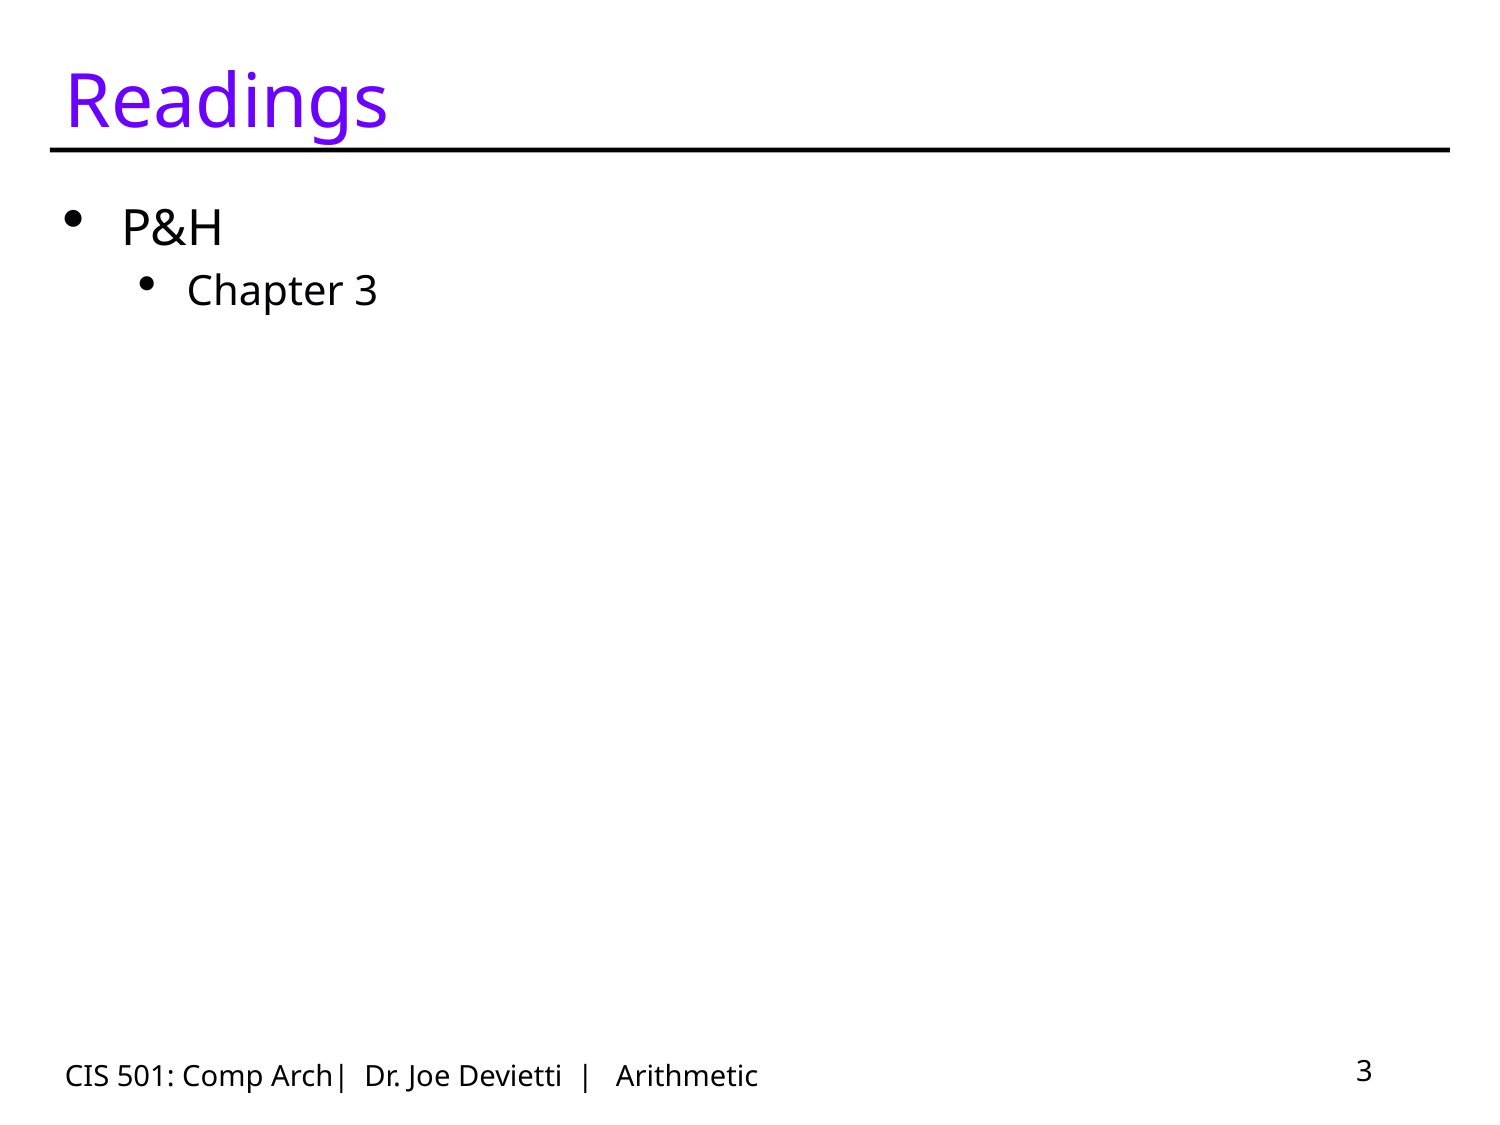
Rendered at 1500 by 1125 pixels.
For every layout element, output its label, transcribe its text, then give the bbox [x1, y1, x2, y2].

text_box <number> [1074, 1049, 1388, 1100]
text_box P&H Chapter 3 [49, 187, 1450, 1025]
text_box Readings [49, 37, 1363, 150]
text_box CIS 501: Comp Arch| Dr. Joe Devietti | Arithmetic [49, 1049, 988, 1100]
